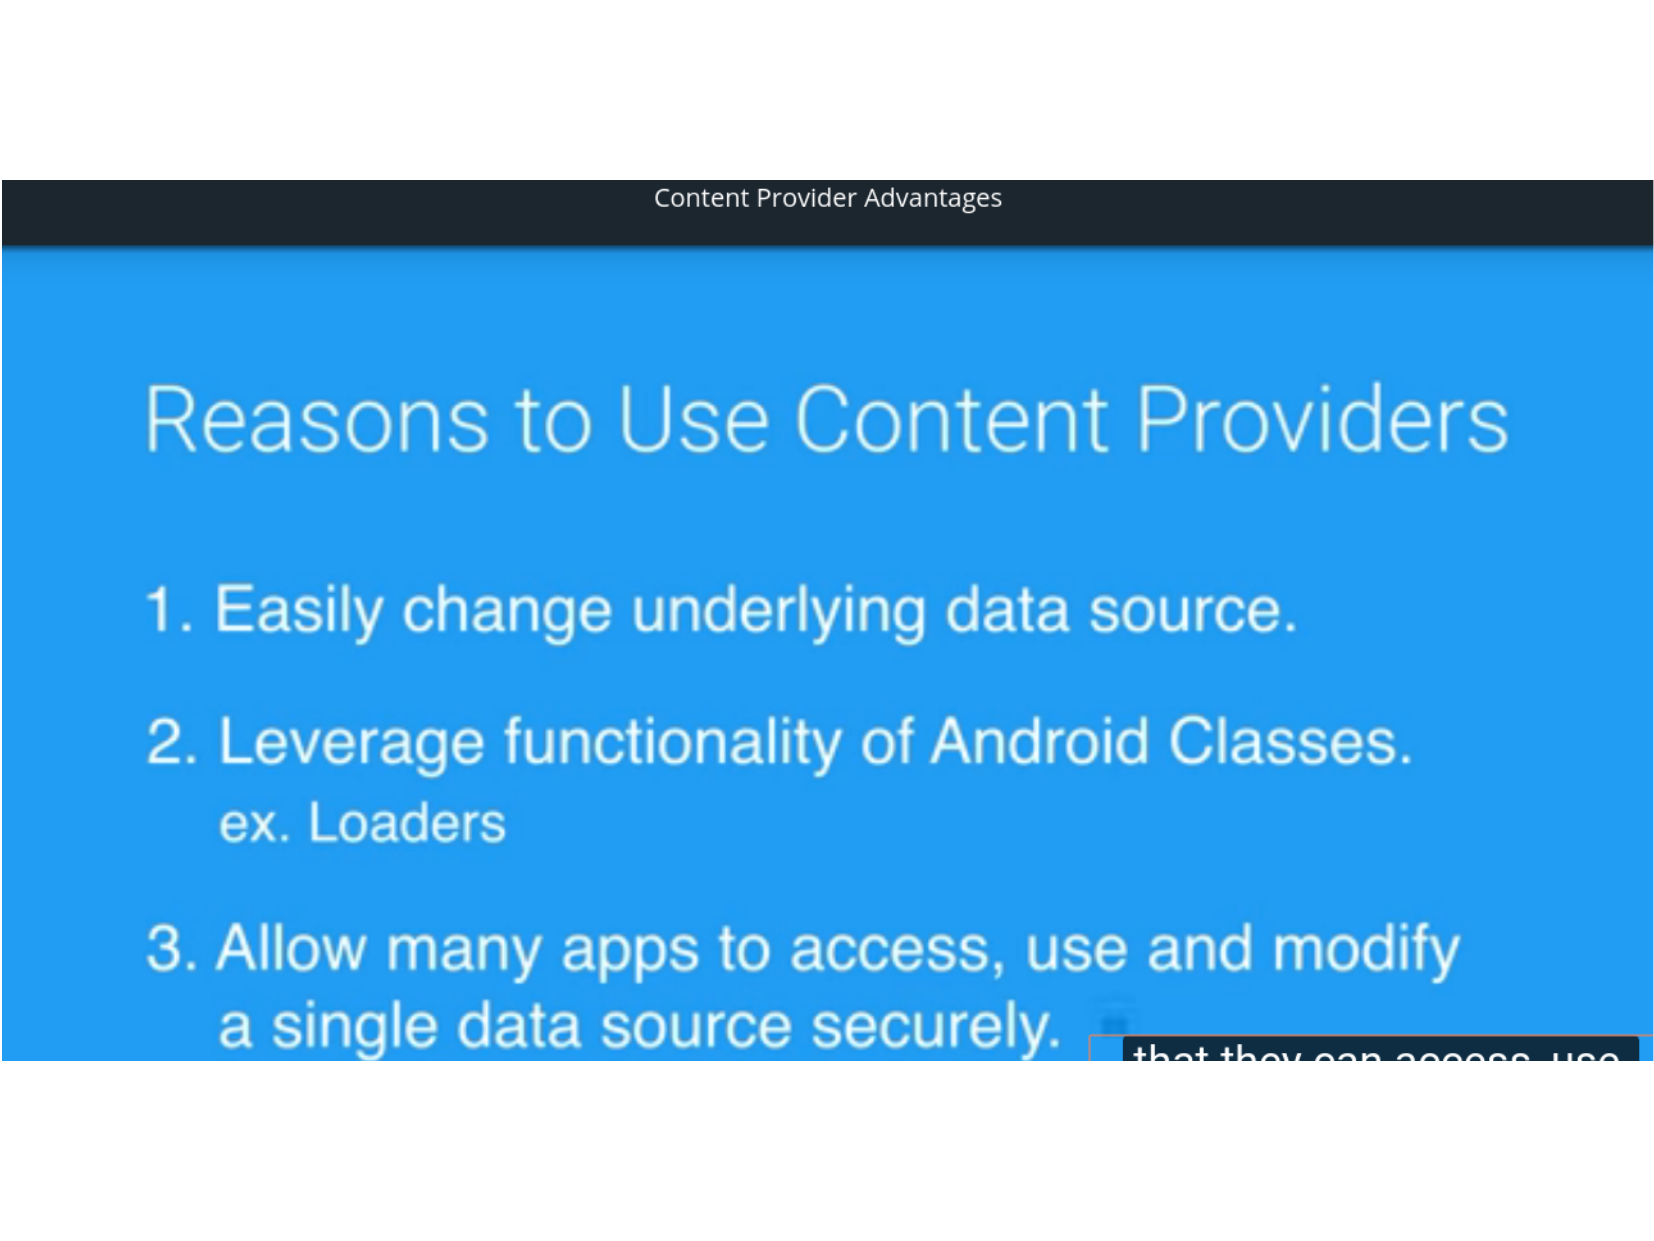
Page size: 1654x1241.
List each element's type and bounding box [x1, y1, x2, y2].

picture [2, 180, 1654, 1061]
